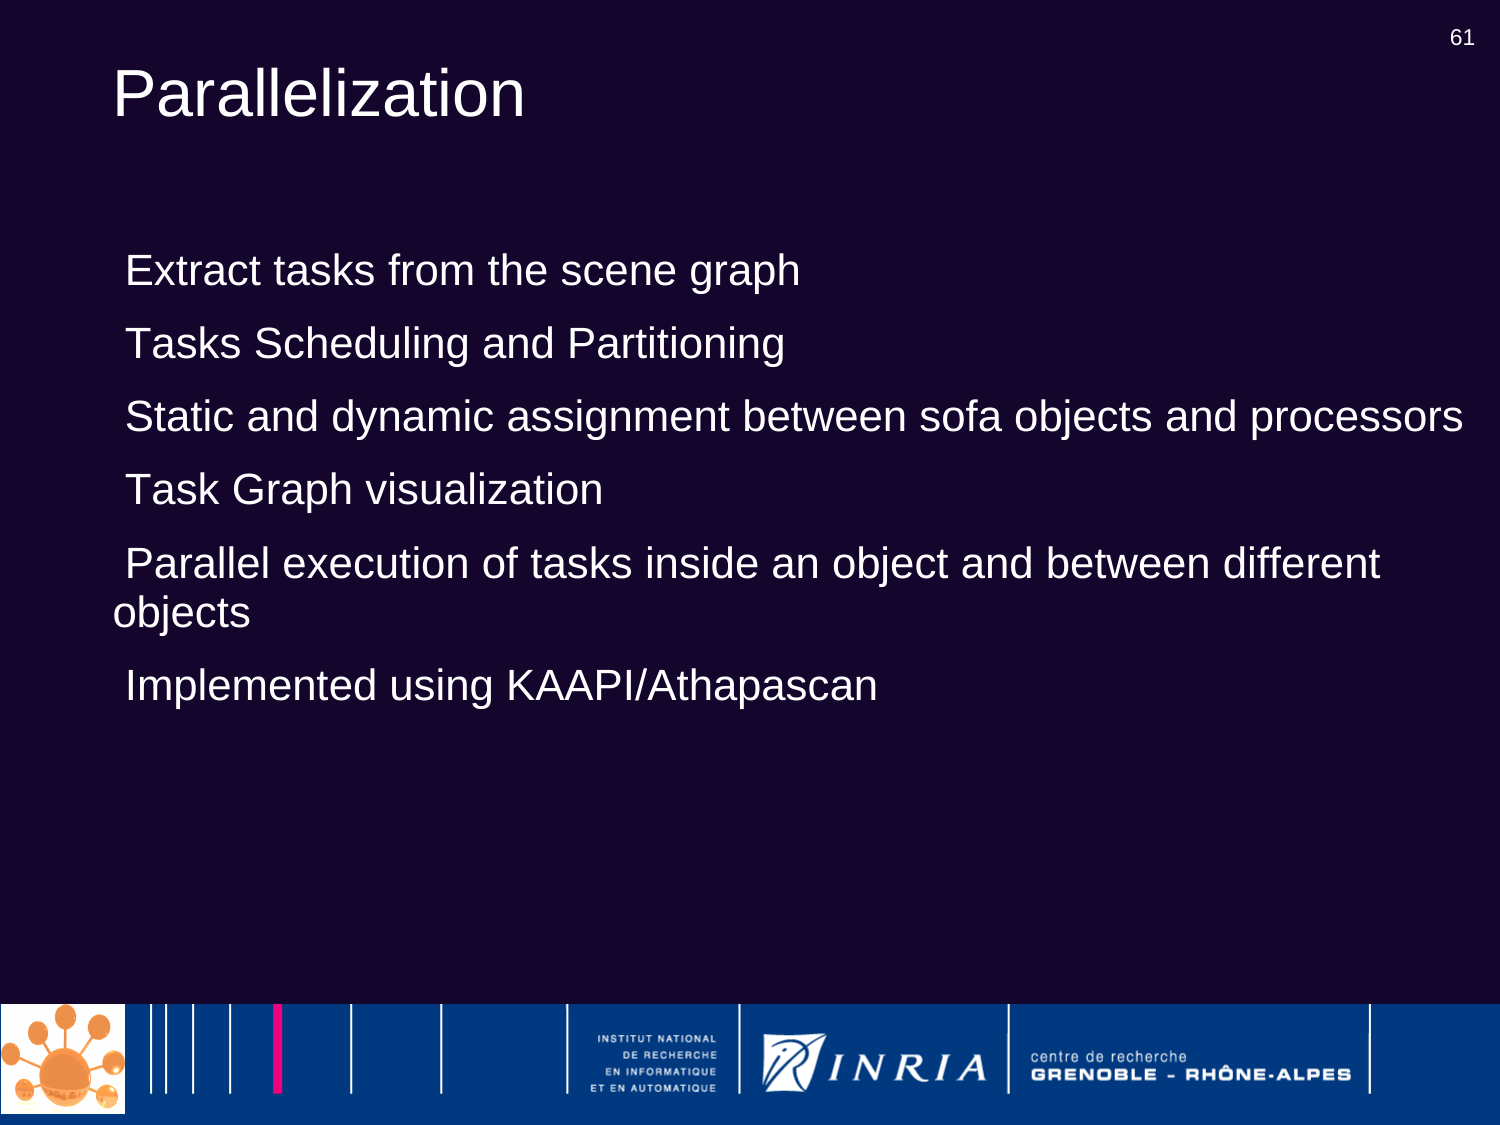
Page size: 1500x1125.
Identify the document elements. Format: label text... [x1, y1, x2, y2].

picture [0, 1004, 1500, 1125]
list Extract tasks from the scene graph Tasks Scheduling and Partitioning Static and dynamic assignment between sofa objects and processors Task Graph visualization Parallel execution of tasks inside an object and between different objects Implemented using KAAPI/Athapascan [112, 245, 1476, 973]
title Parallelization [112, 7, 1474, 181]
